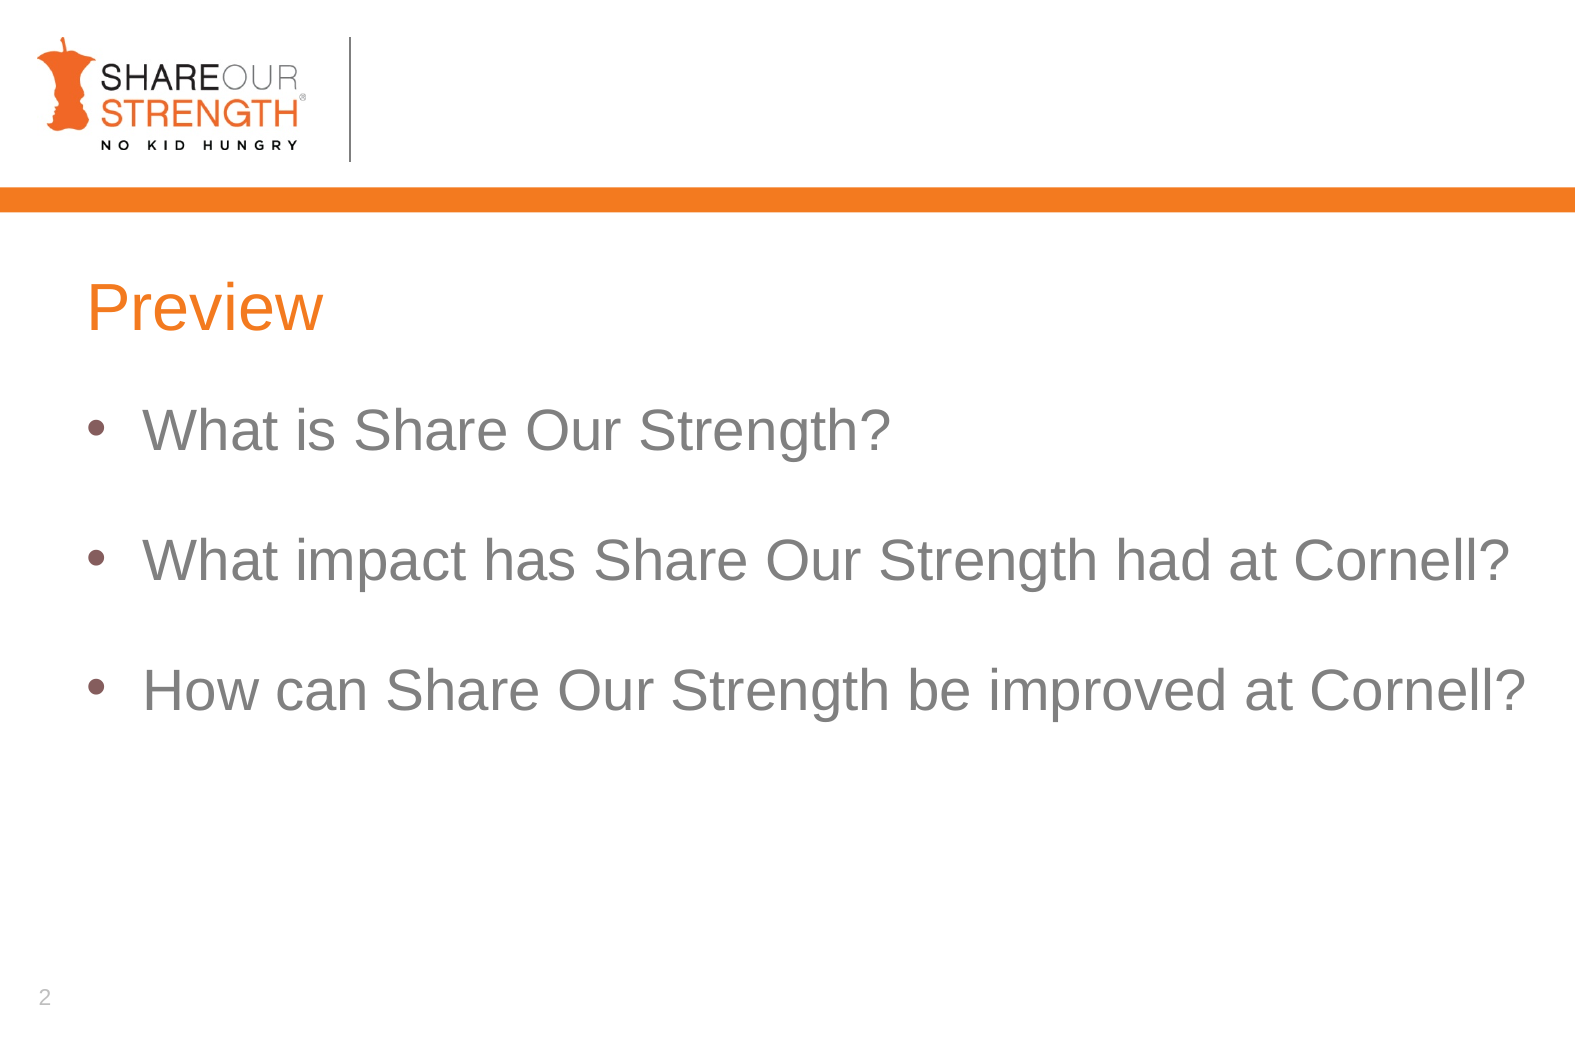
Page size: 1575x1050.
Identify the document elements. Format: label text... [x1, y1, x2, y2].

title Preview [71, 256, 1504, 350]
list What is Share Our Strength? What impact has Share Our Strength had at Cornell? How can Share Our Strength be improved at Cornell? [71, 350, 1550, 913]
picture [37, 37, 306, 150]
